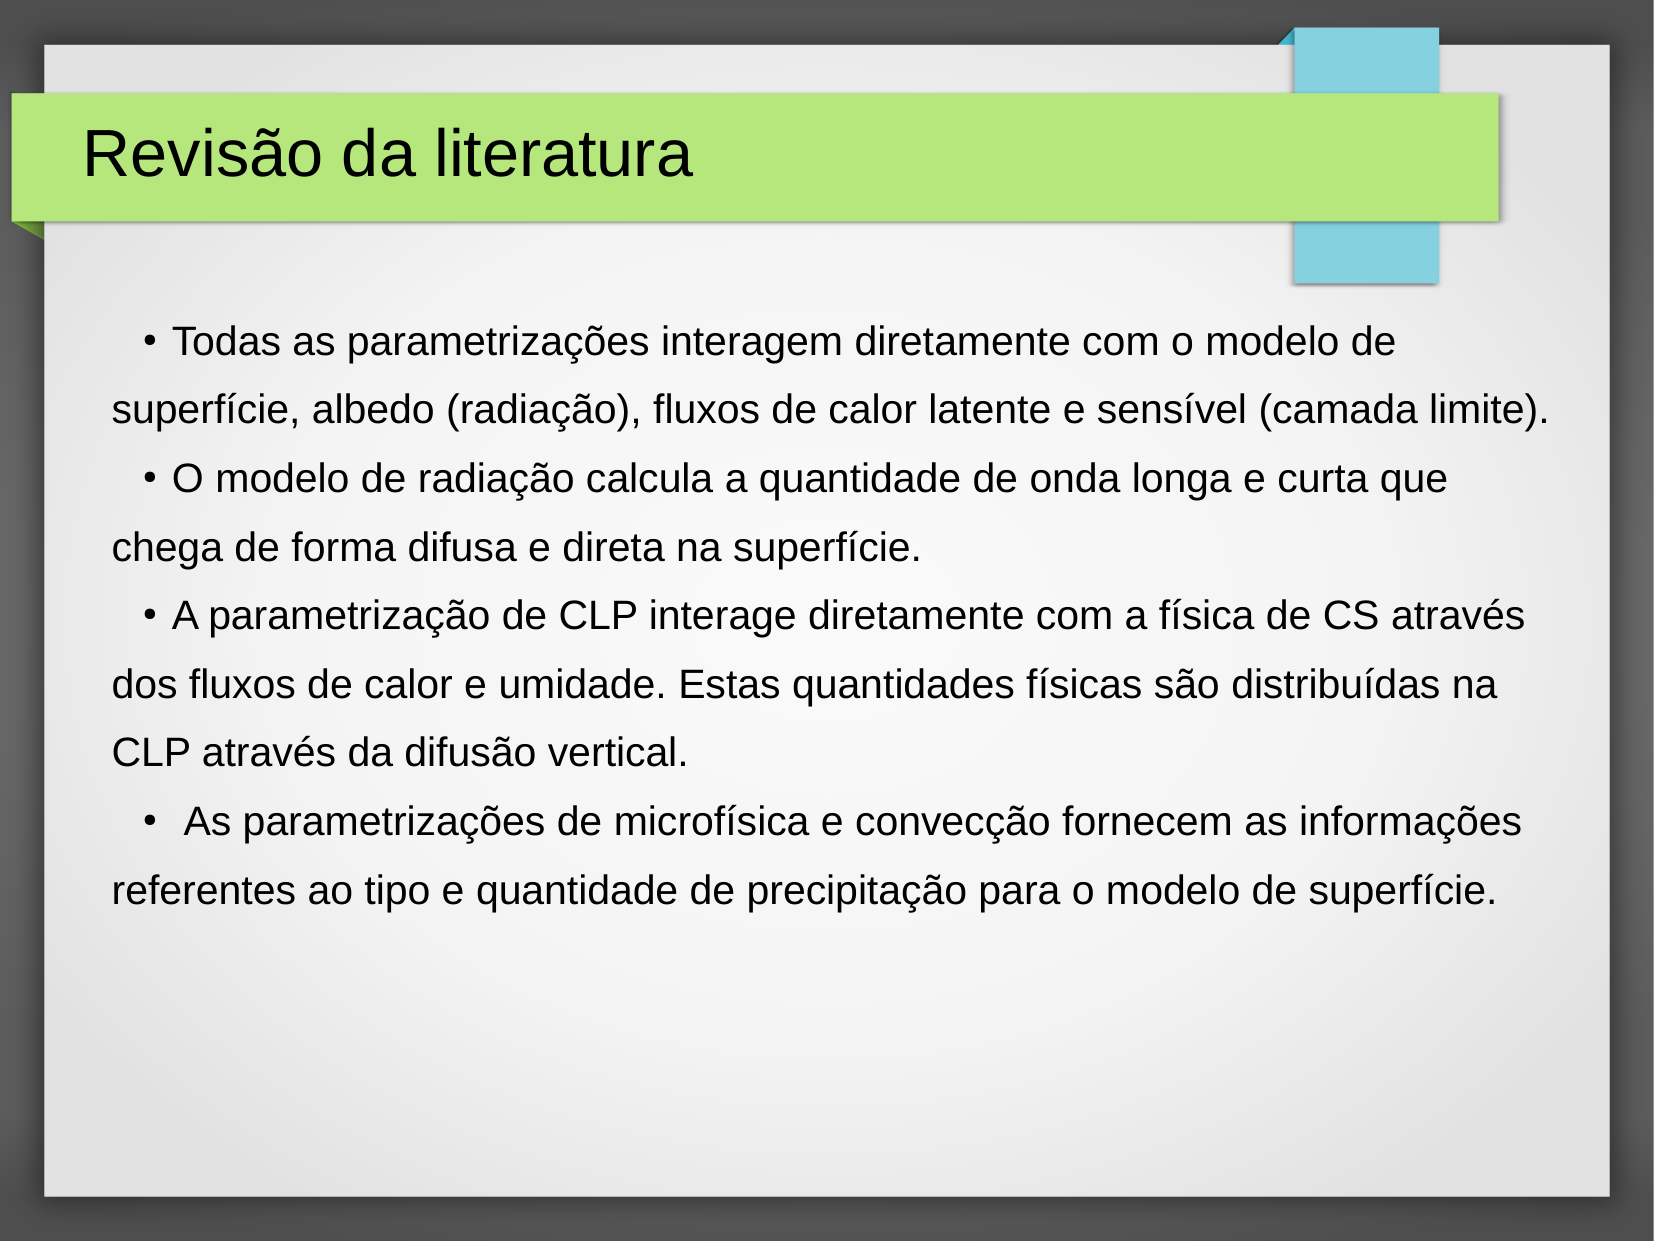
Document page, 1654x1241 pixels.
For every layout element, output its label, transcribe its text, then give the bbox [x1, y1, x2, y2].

list Todas as parametrizações interagem diretamente com o modelo de superfície, albedo (radiação), fluxos de calor latente e sensível (camada limite). O modelo de radiação calcula a quantidade de onda longa e curta que chega de forma difusa e direta na superfície. A parametrização de CLP interage diretamente com a física de CS através dos fluxos de calor e umidade. Estas quantidades físicas são distribuídas na CLP através da difusão vertical. As parametrizações de microfísica e convecção fornecem as informações referentes ao tipo e quantidade de precipitação para o modelo de superfície. [82, 295, 1571, 1015]
title Revisão da literatura [82, 94, 1264, 213]
picture [0, 0, 1654, 1241]
